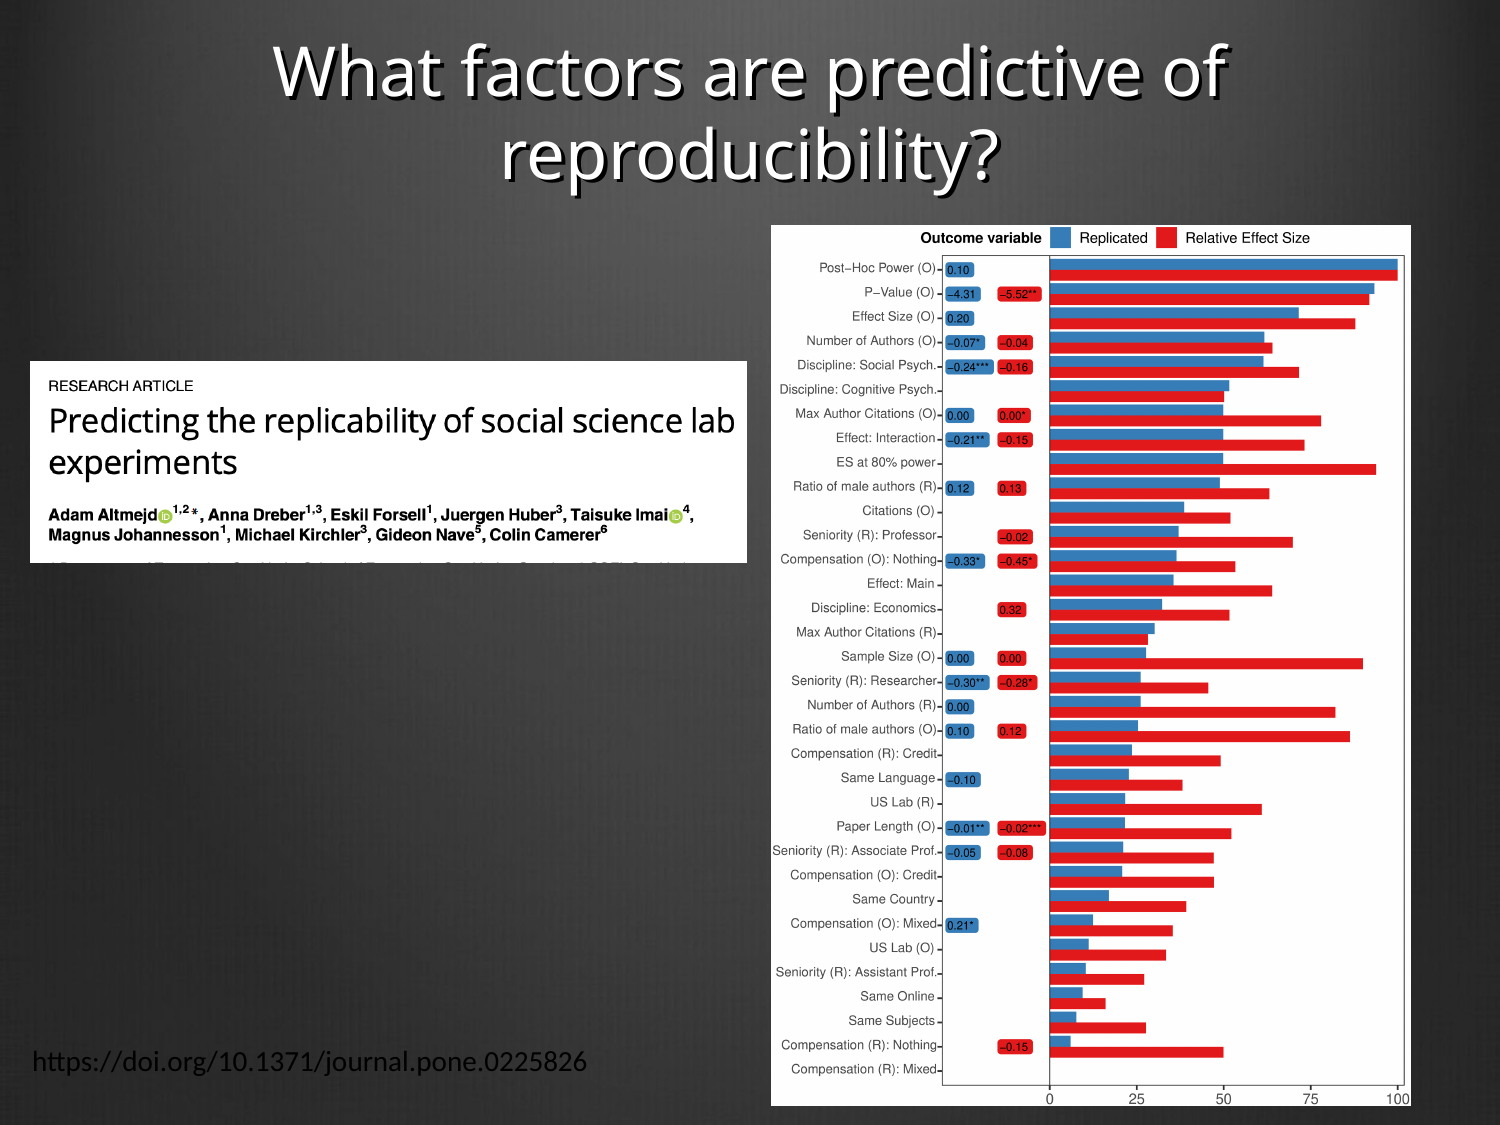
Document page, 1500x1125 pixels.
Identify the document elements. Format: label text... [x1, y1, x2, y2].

title What factors are predictive of reproducibility? [0, 19, 1500, 201]
picture [30, 361, 747, 563]
text_box https://doi.org/10.1371/journal.pone.0225826 [17, 1035, 771, 1085]
picture [771, 225, 1411, 1106]
